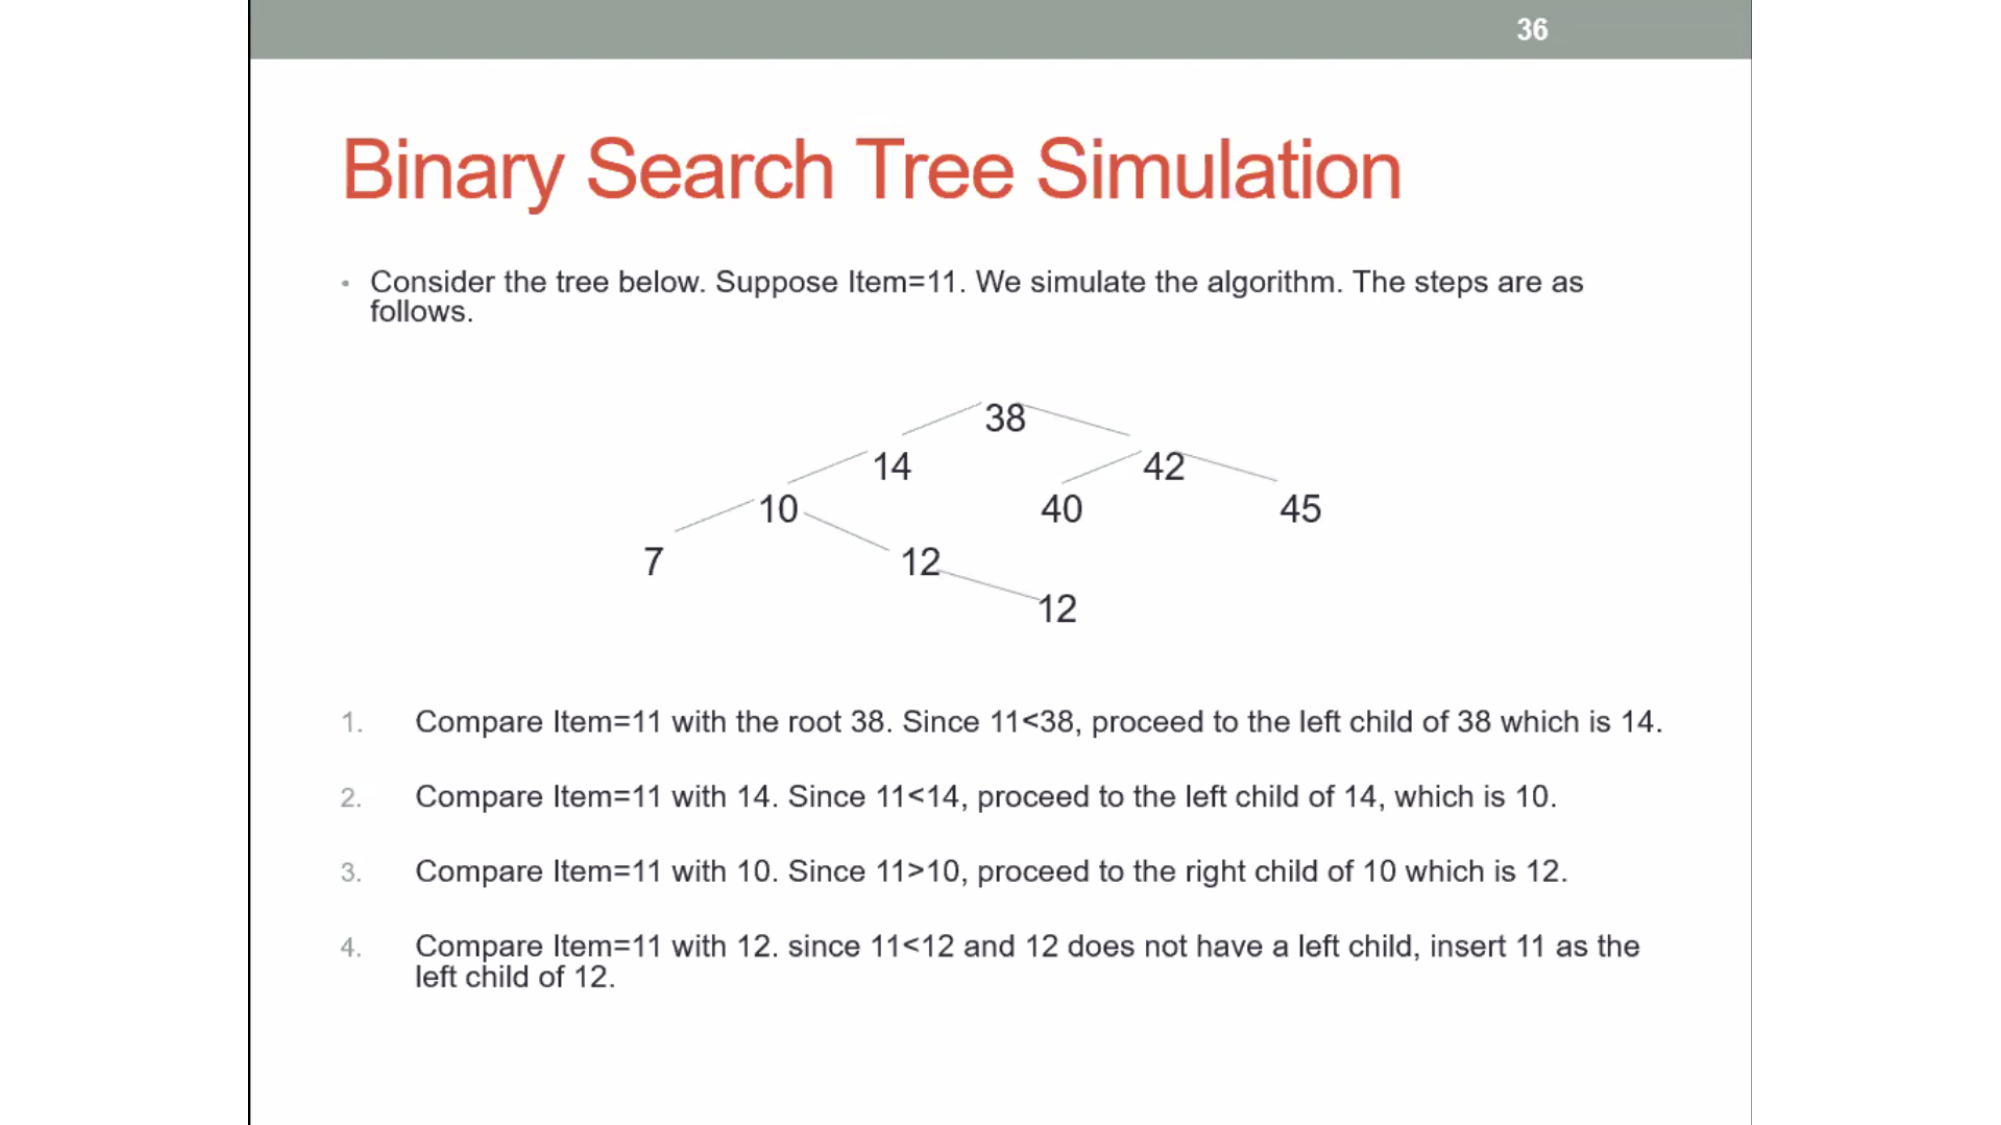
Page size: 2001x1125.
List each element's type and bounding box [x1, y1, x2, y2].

picture [248, 0, 1752, 1125]
